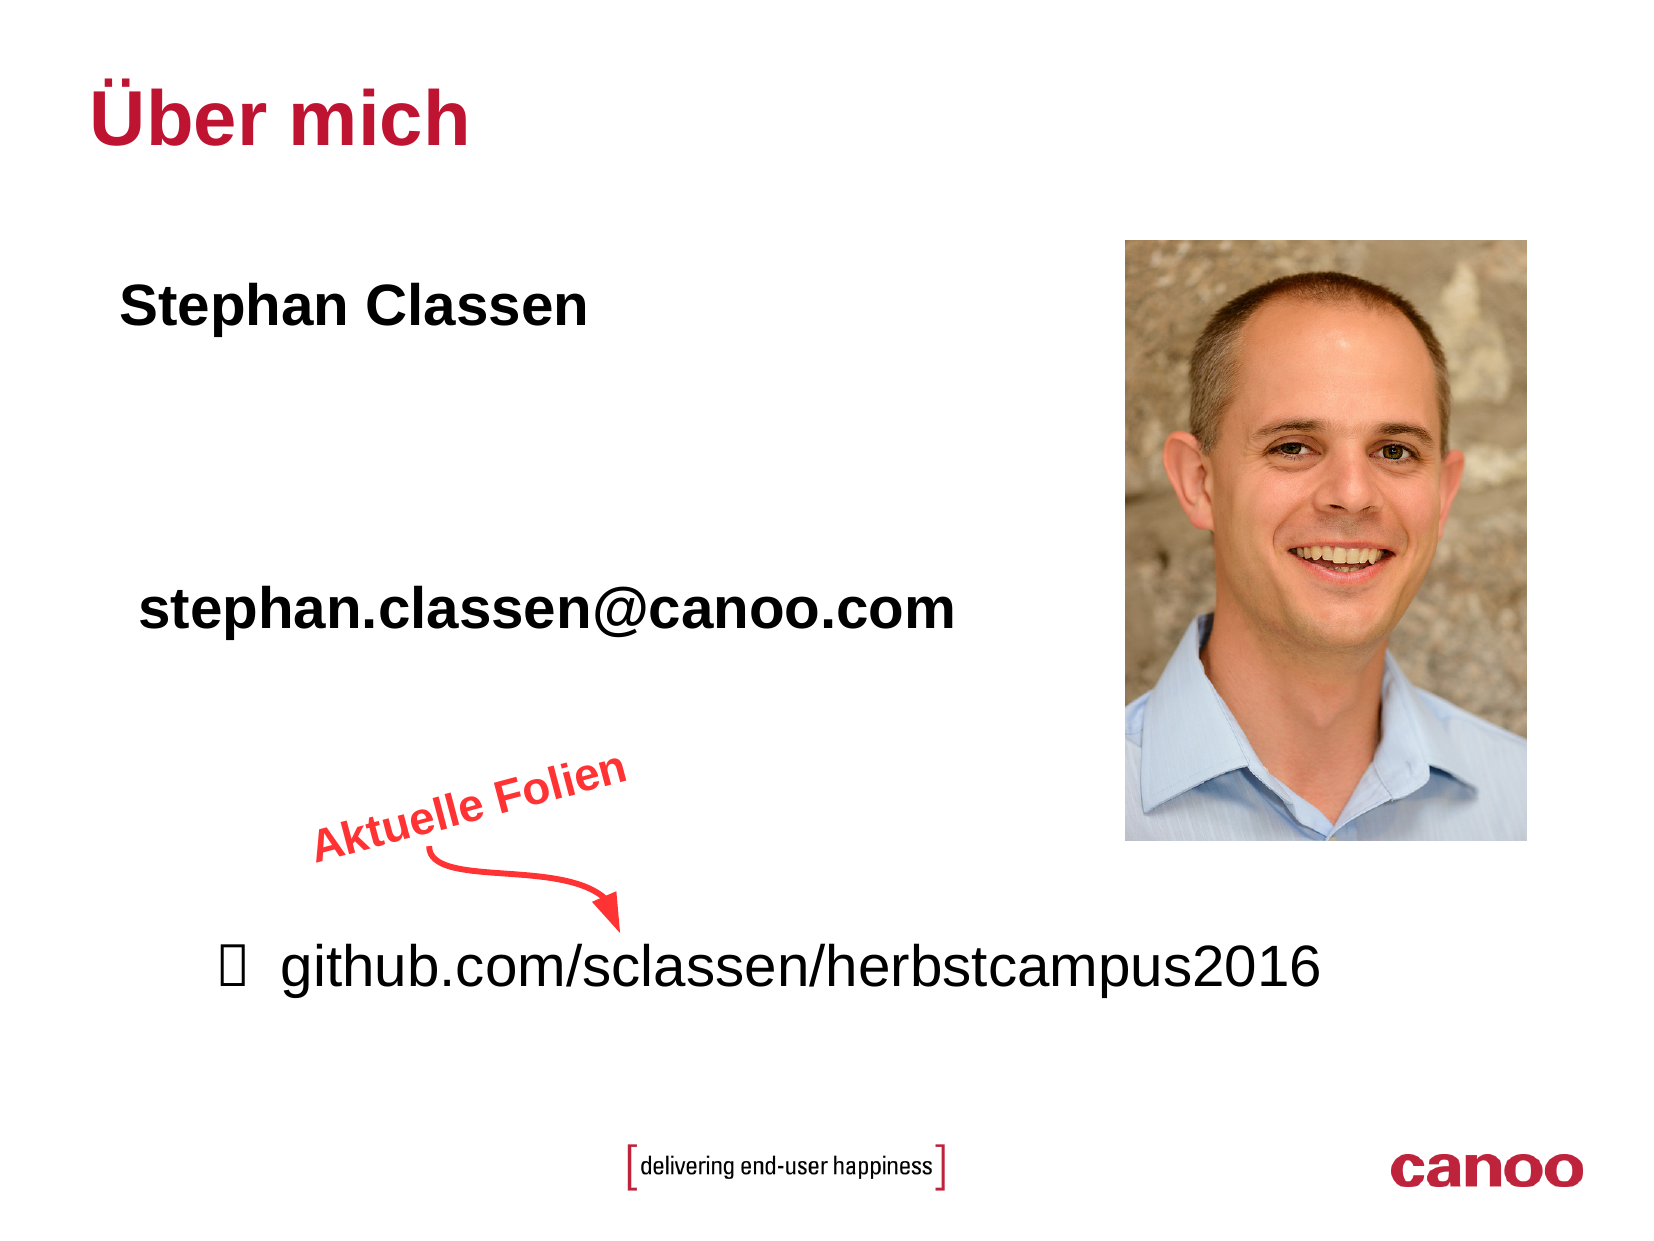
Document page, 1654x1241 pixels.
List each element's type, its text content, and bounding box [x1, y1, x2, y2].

text_box Stephan Classen [105, 259, 1021, 374]
text_box stephan.classen@canoo.com [123, 562, 1039, 676]
text_box  github.com/sclassen/herbstcampus2016 [200, 920, 1397, 1011]
text_box Aktuelle Folien [283, 720, 653, 888]
title Über mich [75, 60, 1591, 181]
picture [1391, 1154, 1583, 1187]
picture [1125, 240, 1527, 841]
picture [621, 1140, 951, 1194]
